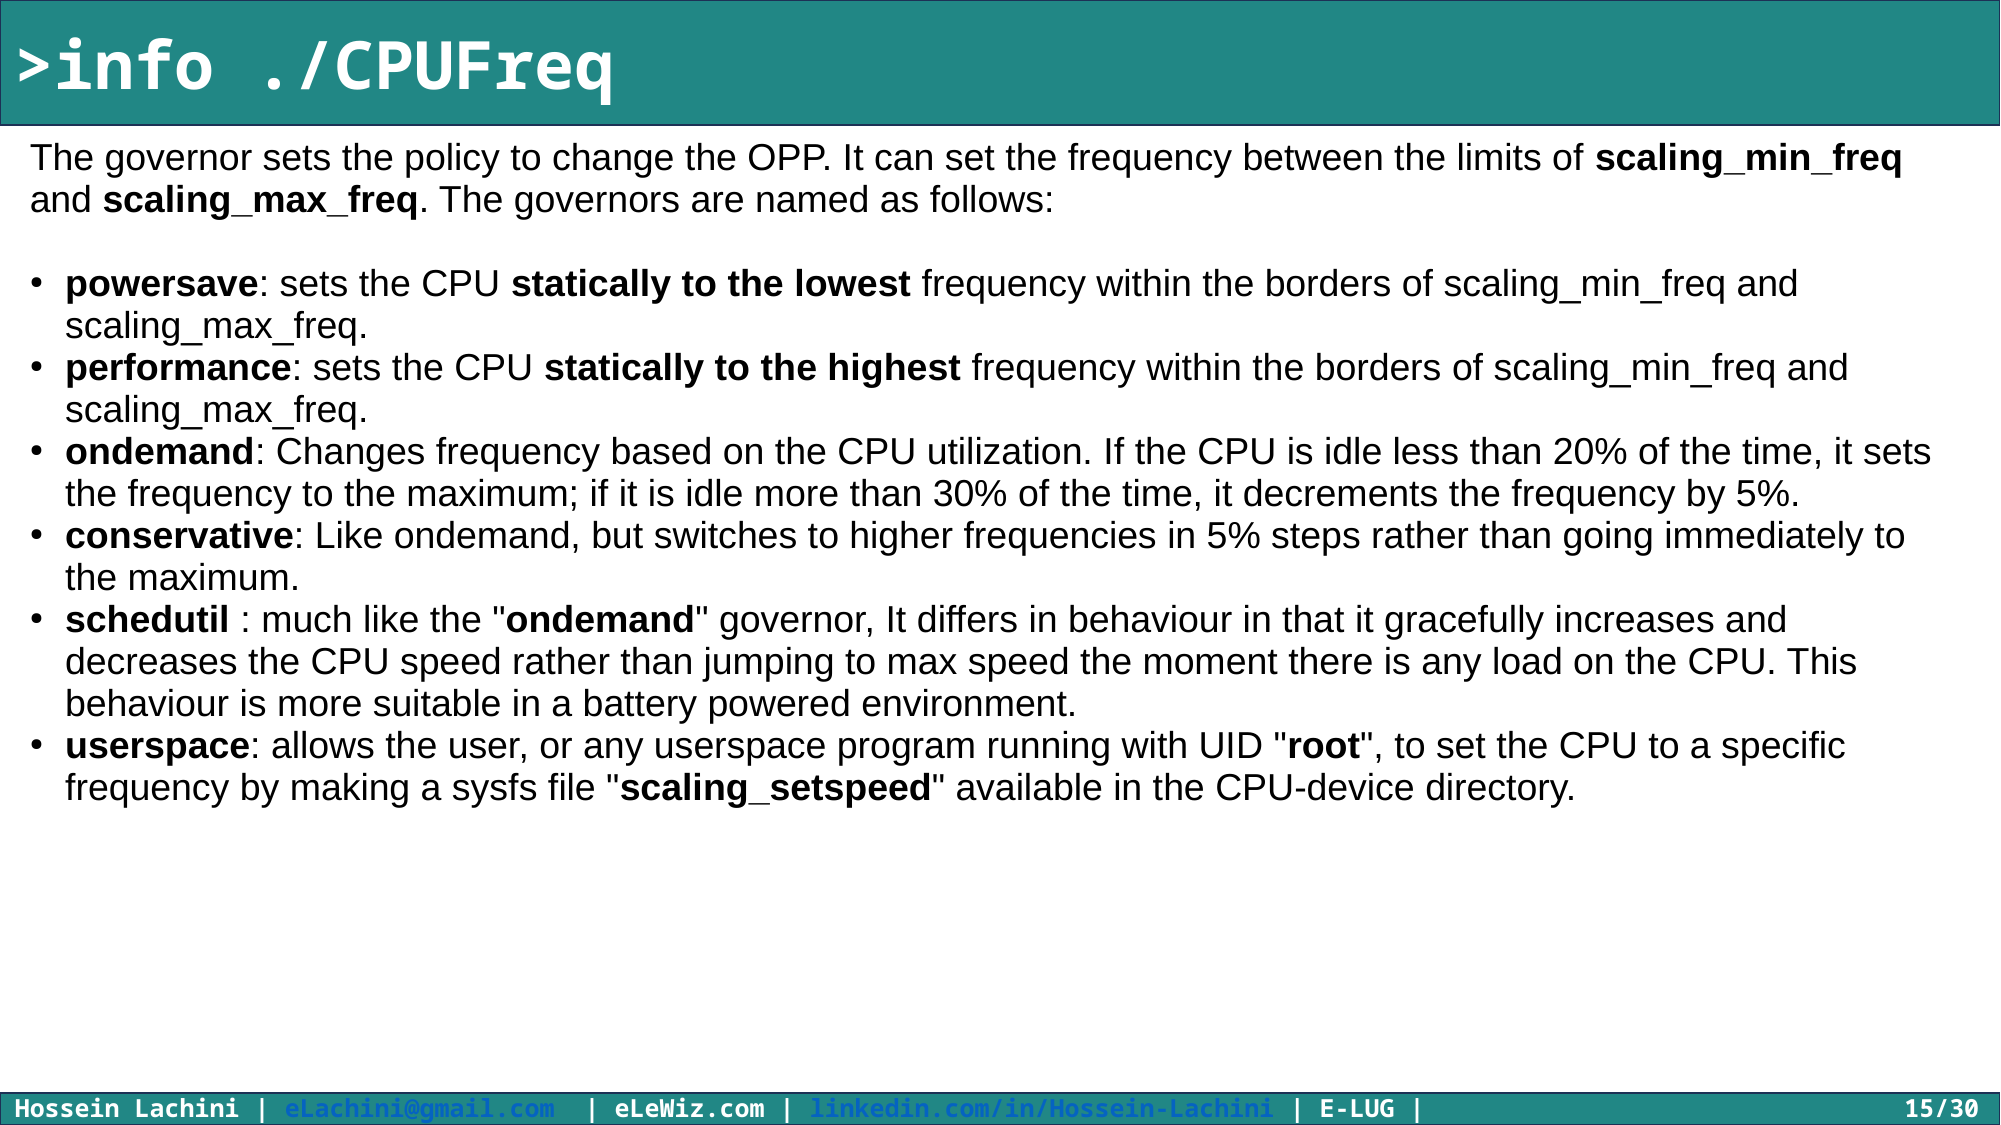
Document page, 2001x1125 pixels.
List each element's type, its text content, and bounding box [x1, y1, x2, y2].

text_box Hossein Lachini | eLachini@gmail.com | eLeWiz.com | linkedin.com/in/Hossein-Lachini | E-LUG | 15/30 [0, 1093, 2000, 1125]
text_box The governor sets the policy to change the OPP. It can set the frequency between the limits of scaling_min_freq and scaling_max_freq. The governors are named as follows: powersave: sets the CPU statically to the lowest frequency within the borders of scaling_min_freq and scaling_max_freq. performance: sets the CPU statically to the highest frequency within the borders of scaling_min_freq and scaling_max_freq. ondemand: Changes frequency based on the CPU utilization. If the CPU is idle less than 20% of the time, it sets the frequency to the maximum; if it is idle more than 30% of the time, it decrements the frequency by 5%. conservative: Like ondemand, but switches to higher frequencies in 5% steps rather than going immediately to the maximum. schedutil : much like the "ondemand" governor, It differs in behaviour in that it gracefully increases and decreases the CPU speed rather than jumping to max speed the moment there is any load on the CPU. This behaviour is more suitable in a battery powered environment. userspace: allows the user, or any userspace program running with UID "root", to set the CPU to a specific frequency by making a sysfs file "scaling_setspeed" available in the CPU-device directory. [15, 129, 1981, 1081]
text_box >info ./CPUFreq [0, 0, 2000, 125]
